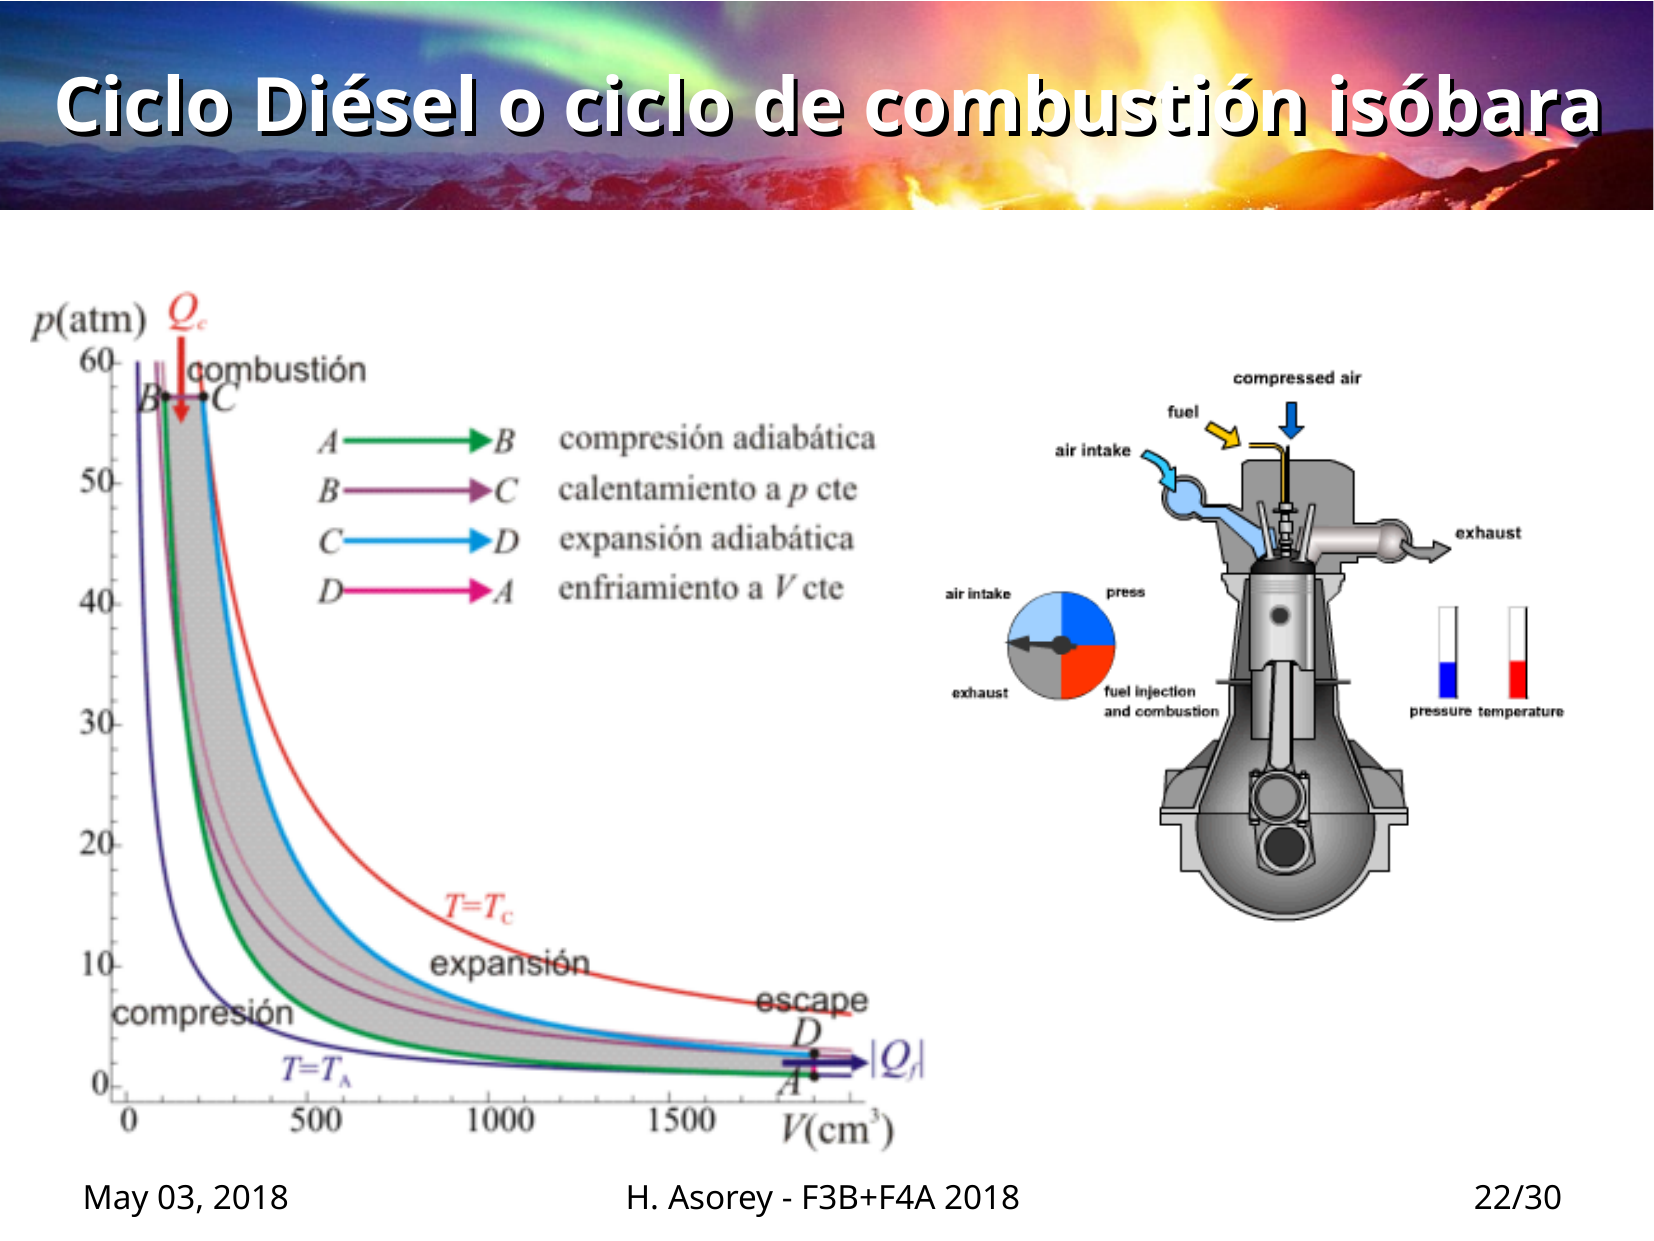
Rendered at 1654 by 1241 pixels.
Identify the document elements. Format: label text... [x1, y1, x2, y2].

picture [30, 269, 1630, 1171]
picture [0, 1, 1654, 210]
title Ciclo Diésel o ciclo de combustión isóbara [45, 15, 1606, 191]
